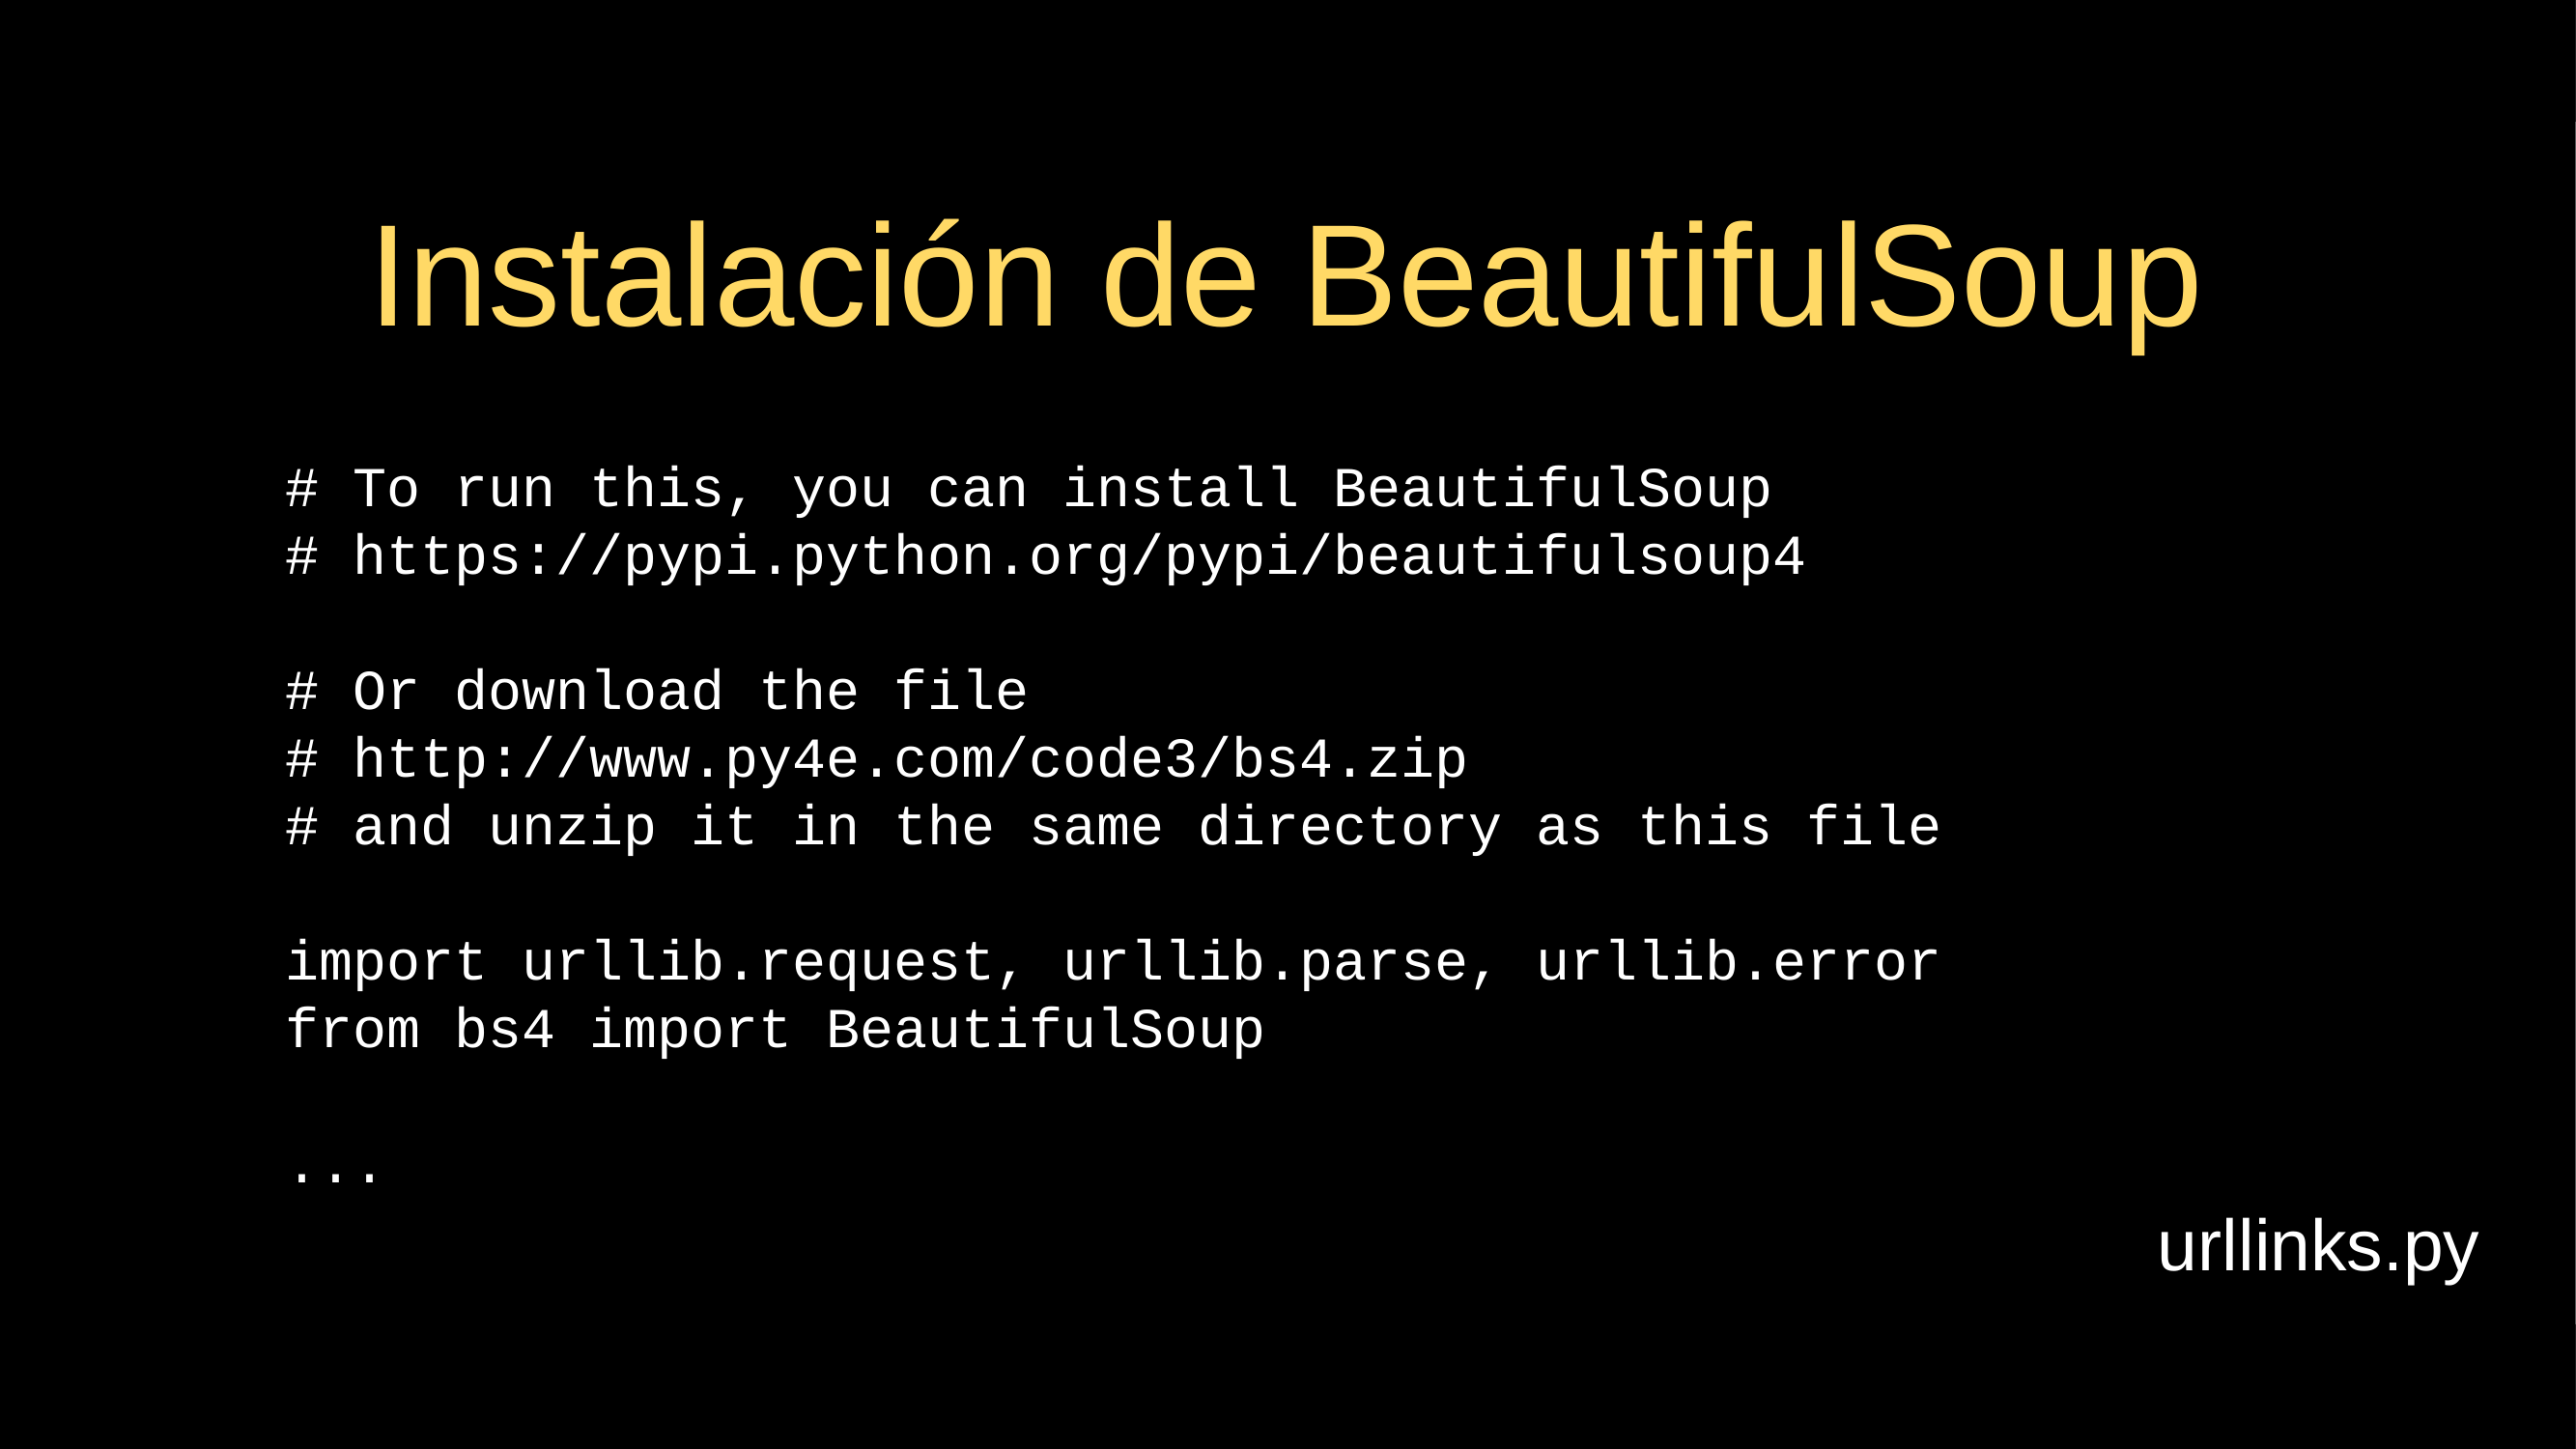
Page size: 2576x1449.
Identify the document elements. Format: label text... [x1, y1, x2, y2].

text_box # To run this, you can install BeautifulSoup # https://pypi.python.org/pypi/beautifulsoup4 # Or download the file # http://www.py4e.com/code3/bs4.zip # and unzip it in the same directory as this file import urllib.request, urllib.parse, urllib.error from bs4 import BeautifulSoup ... [270, 442, 2432, 1335]
title Instalación de BeautifulSoup [183, 133, 2391, 403]
text_box urllinks.py [2127, 1191, 2510, 1294]
